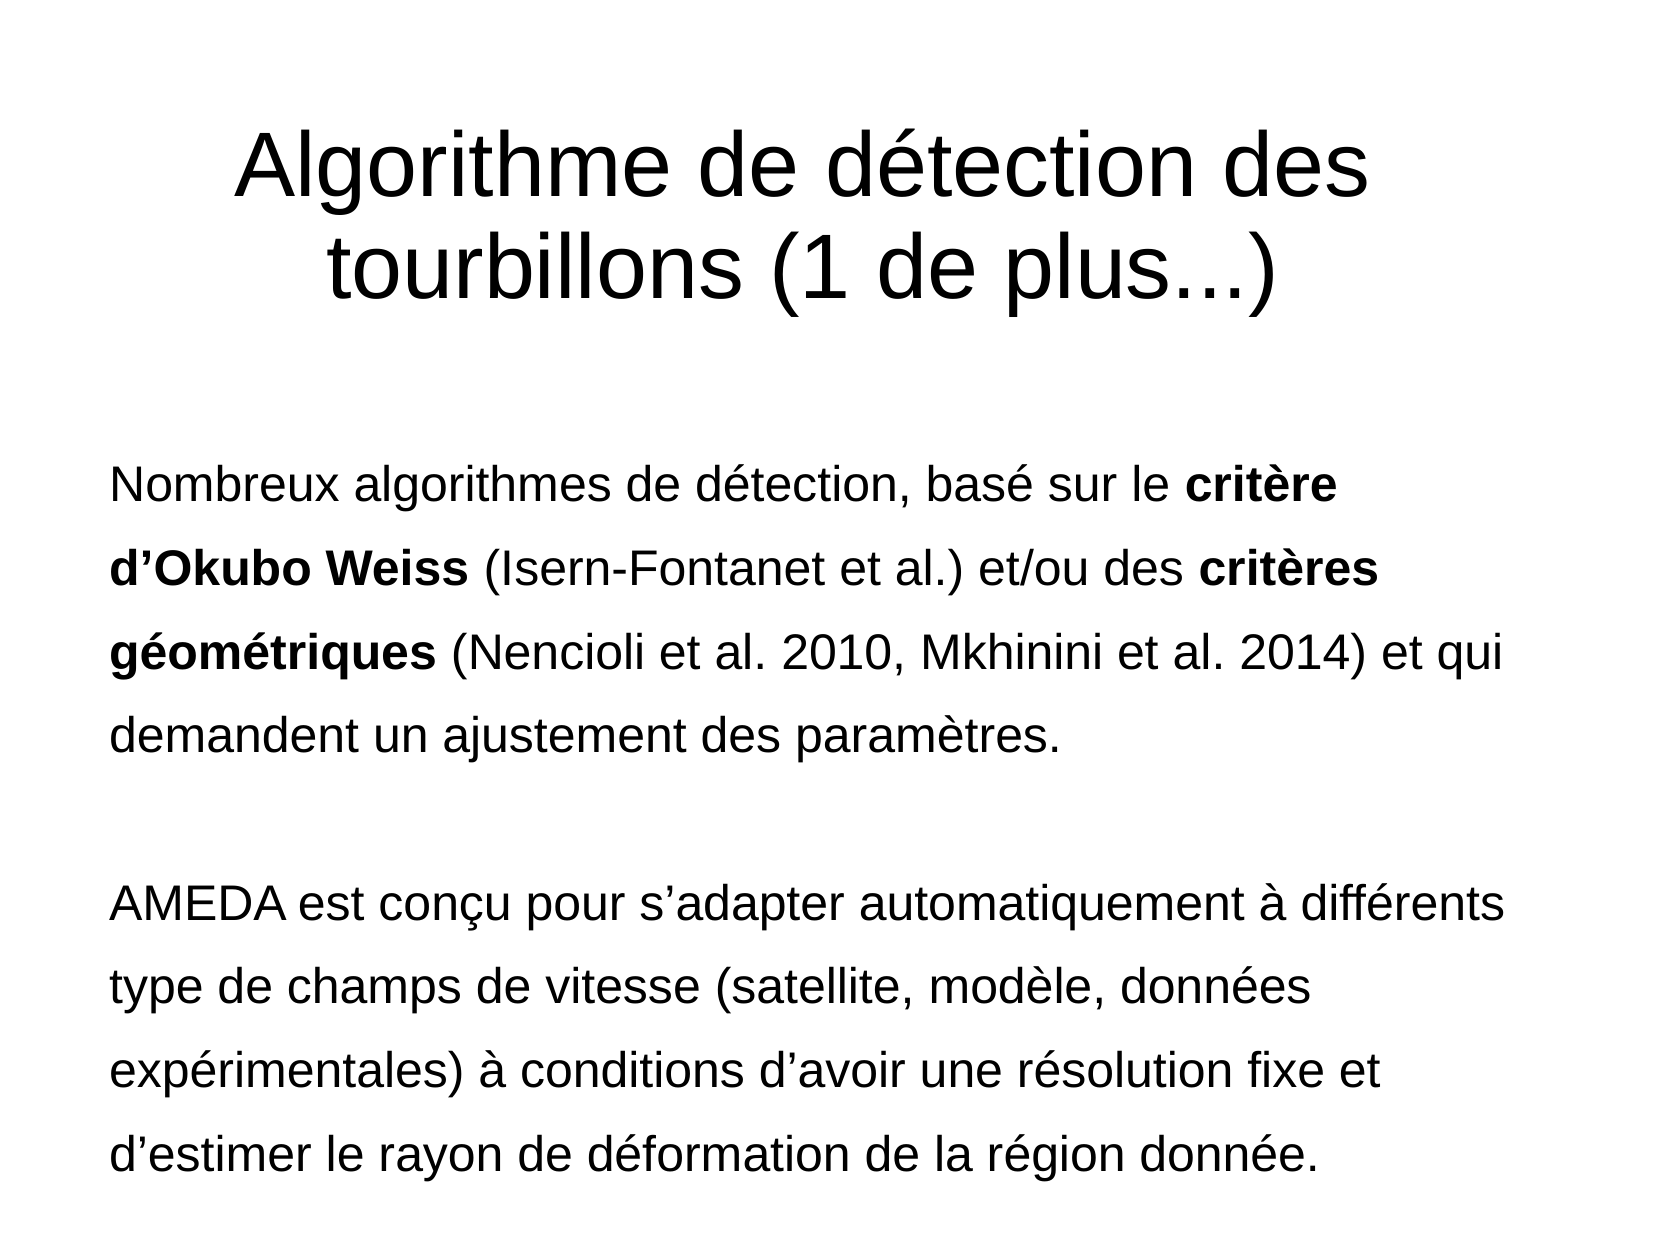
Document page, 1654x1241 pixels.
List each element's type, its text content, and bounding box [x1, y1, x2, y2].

text_box Nombreux algorithmes de détection, basé sur le critère d’Okubo Weiss (Isern-Fontanet et al.) et/ou des critères géométriques (Nencioli et al. 2010, Mkhinini et al. 2014) et qui demandent un ajustement des paramètres. AMEDA est conçu pour s’adapter automatiquement à différents type de champs de vitesse (satellite, modèle, données expérimentales) à conditions d’avoir une résolution fixe et d’estimer le rayon de déformation de la région donnée. [94, 421, 1560, 1162]
title Algorithme de détection des tourbillons (1 de plus...) [59, 112, 1548, 320]
